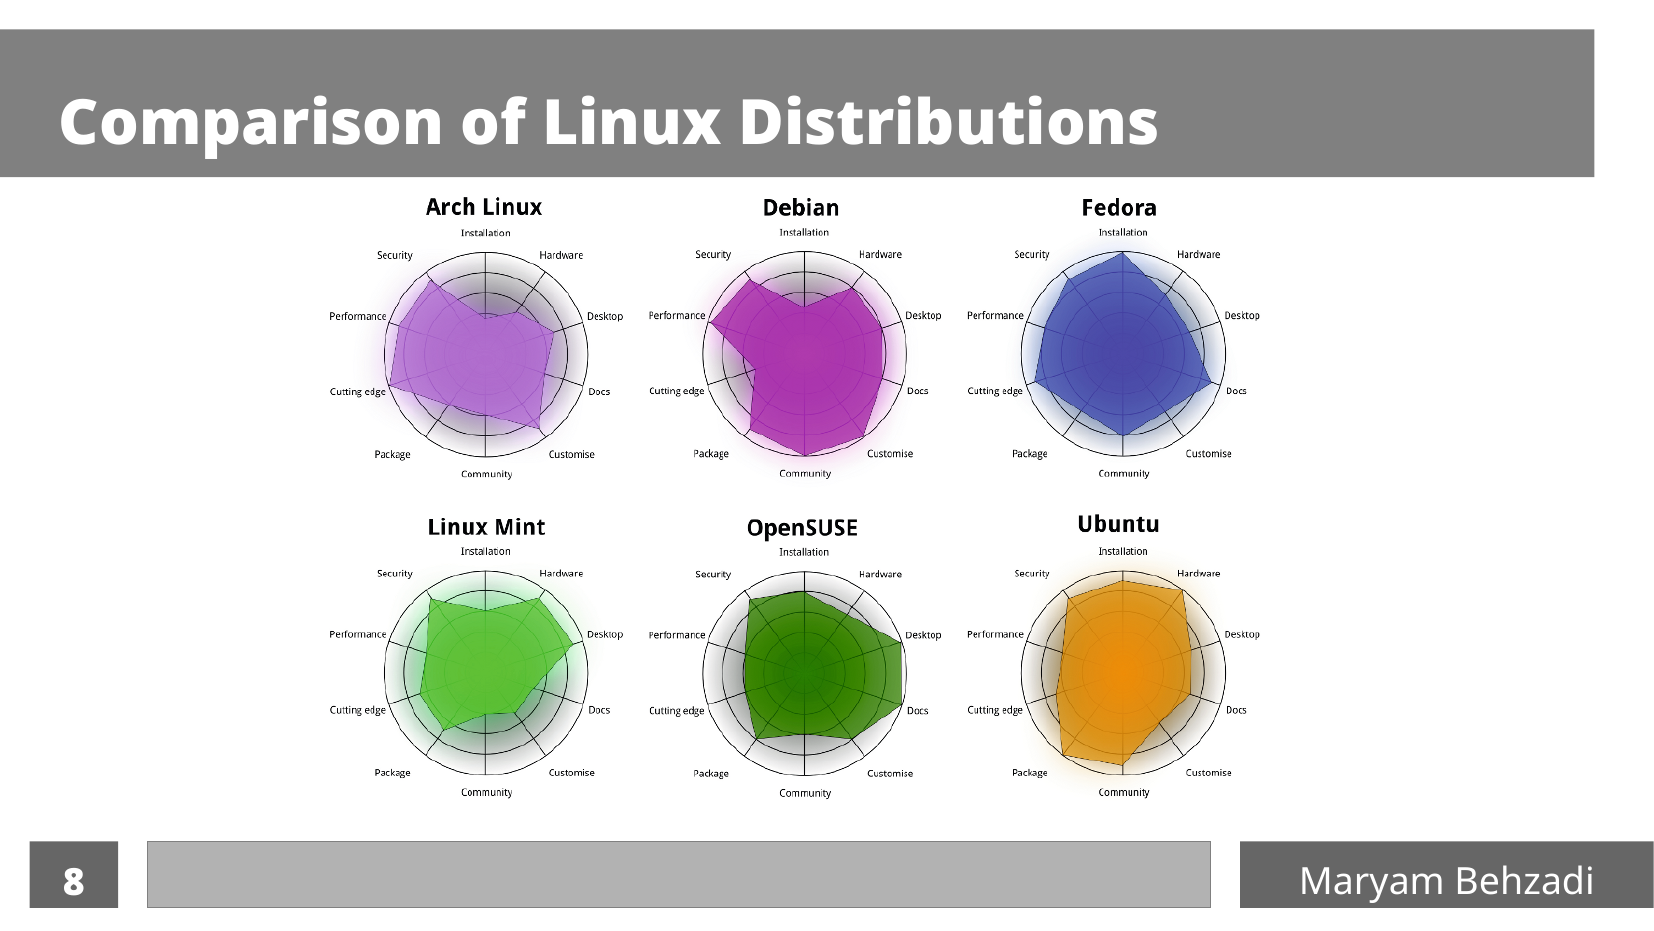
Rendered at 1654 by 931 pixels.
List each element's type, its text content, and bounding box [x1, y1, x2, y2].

title Comparison of Linux Distributions [59, 44, 1595, 163]
picture [315, 193, 1271, 831]
